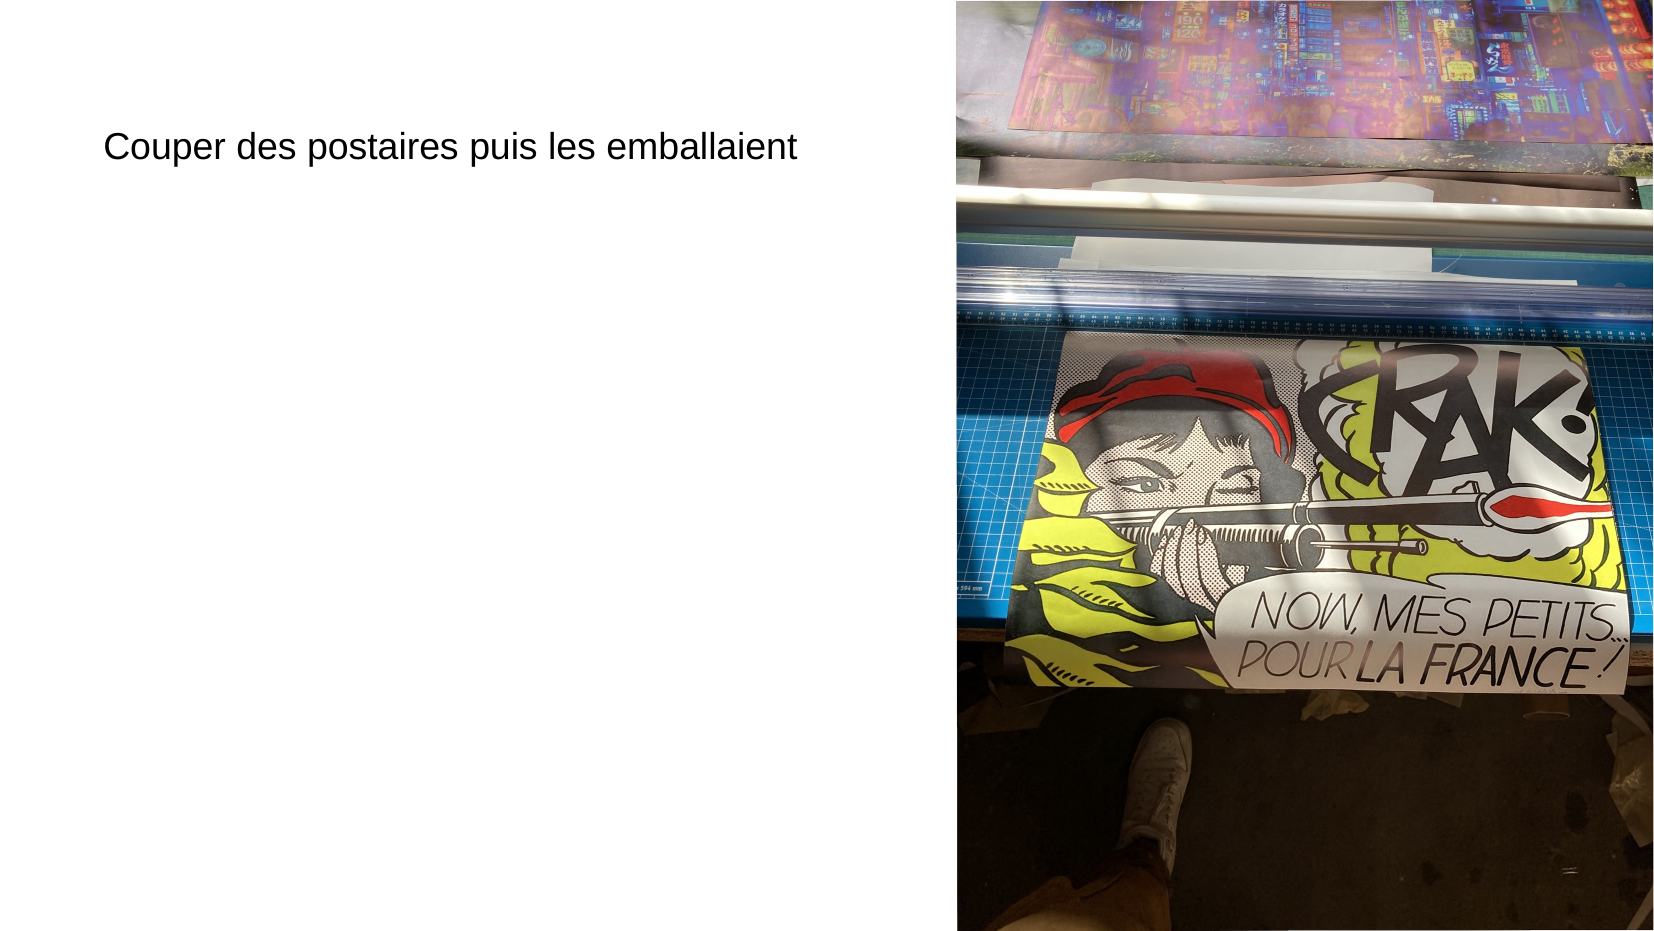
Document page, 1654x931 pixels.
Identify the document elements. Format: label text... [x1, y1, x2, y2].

picture [1645, 574, 1654, 583]
picture [1640, 560, 1648, 568]
text_box Couper des postaires puis les emballaient [88, 118, 834, 175]
picture [955, 0, 1654, 931]
picture [1630, 330, 1635, 339]
picture [1632, 446, 1643, 453]
picture [1634, 514, 1643, 519]
picture [1637, 534, 1644, 542]
